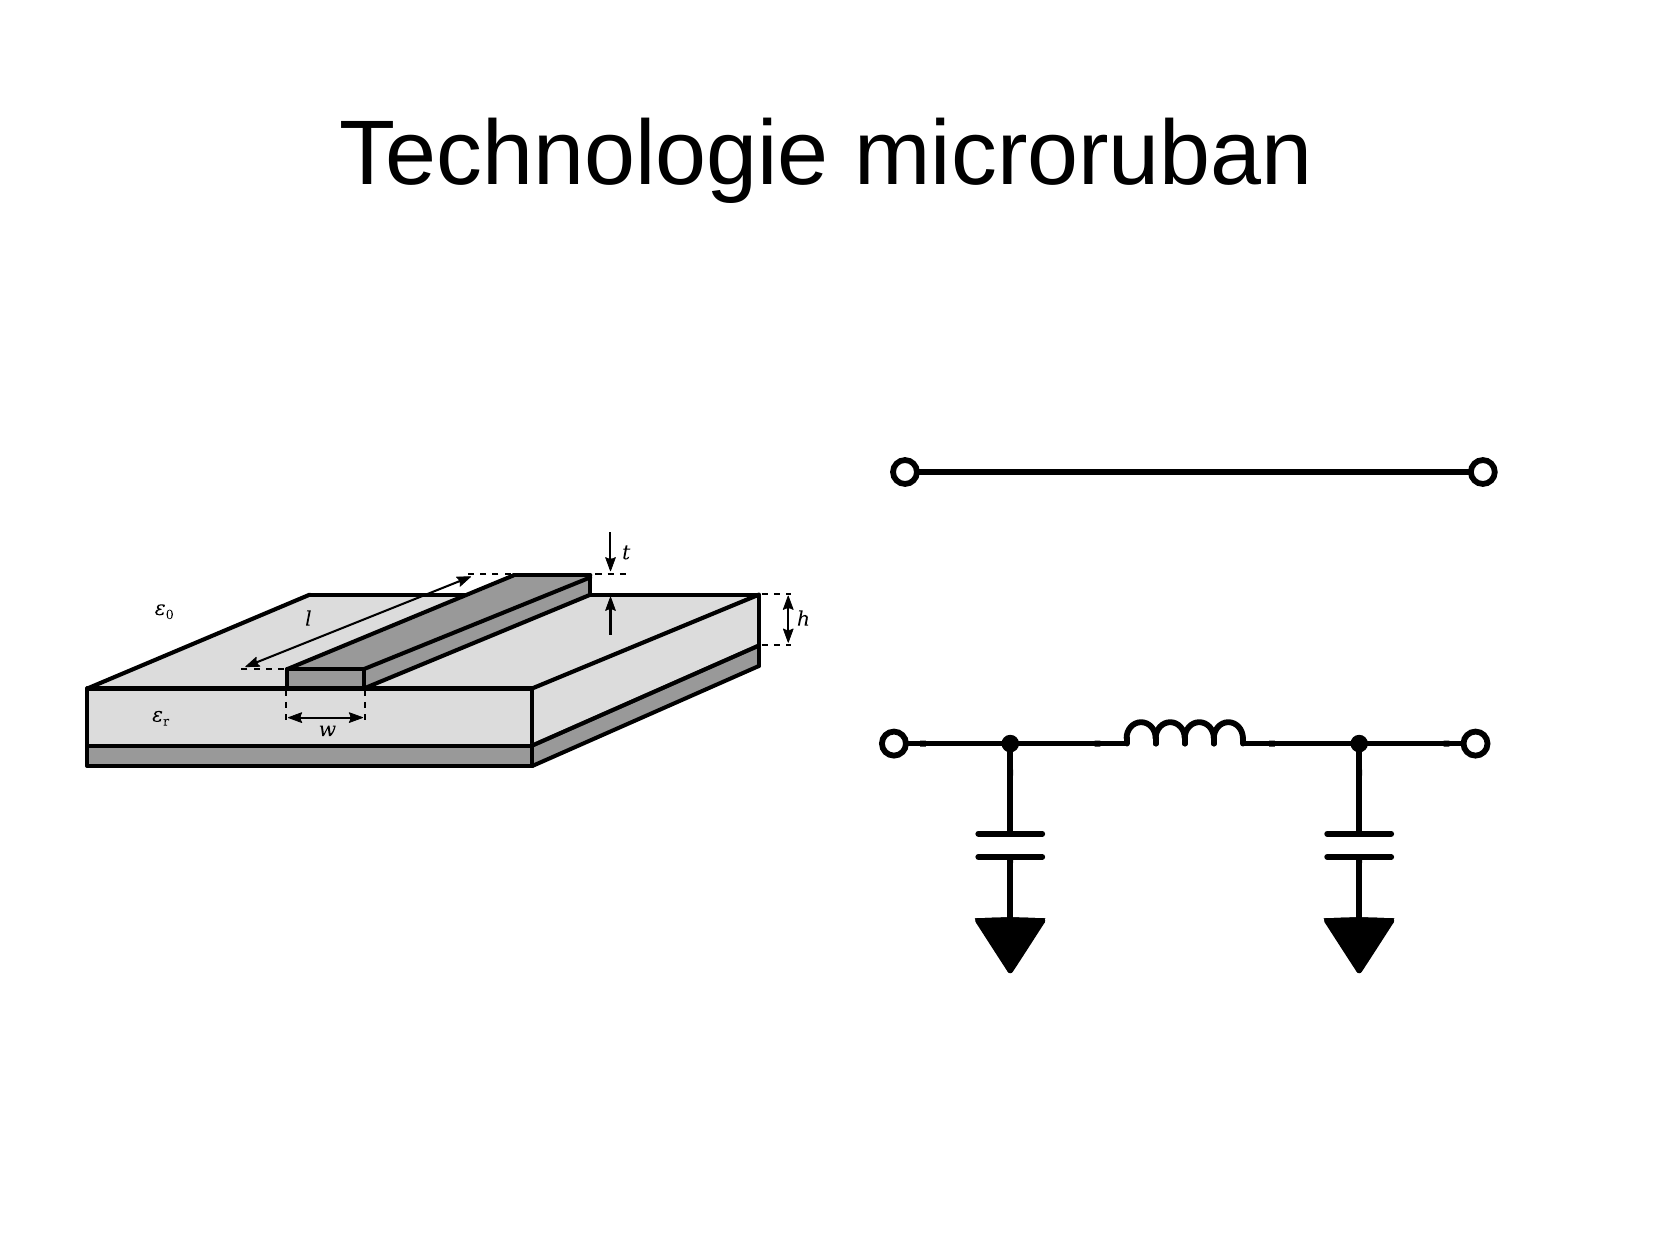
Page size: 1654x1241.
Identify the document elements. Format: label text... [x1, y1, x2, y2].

picture [82, 529, 809, 770]
title Technologie microruban [82, 49, 1571, 257]
picture [845, 694, 1572, 980]
picture [826, 278, 1591, 650]
